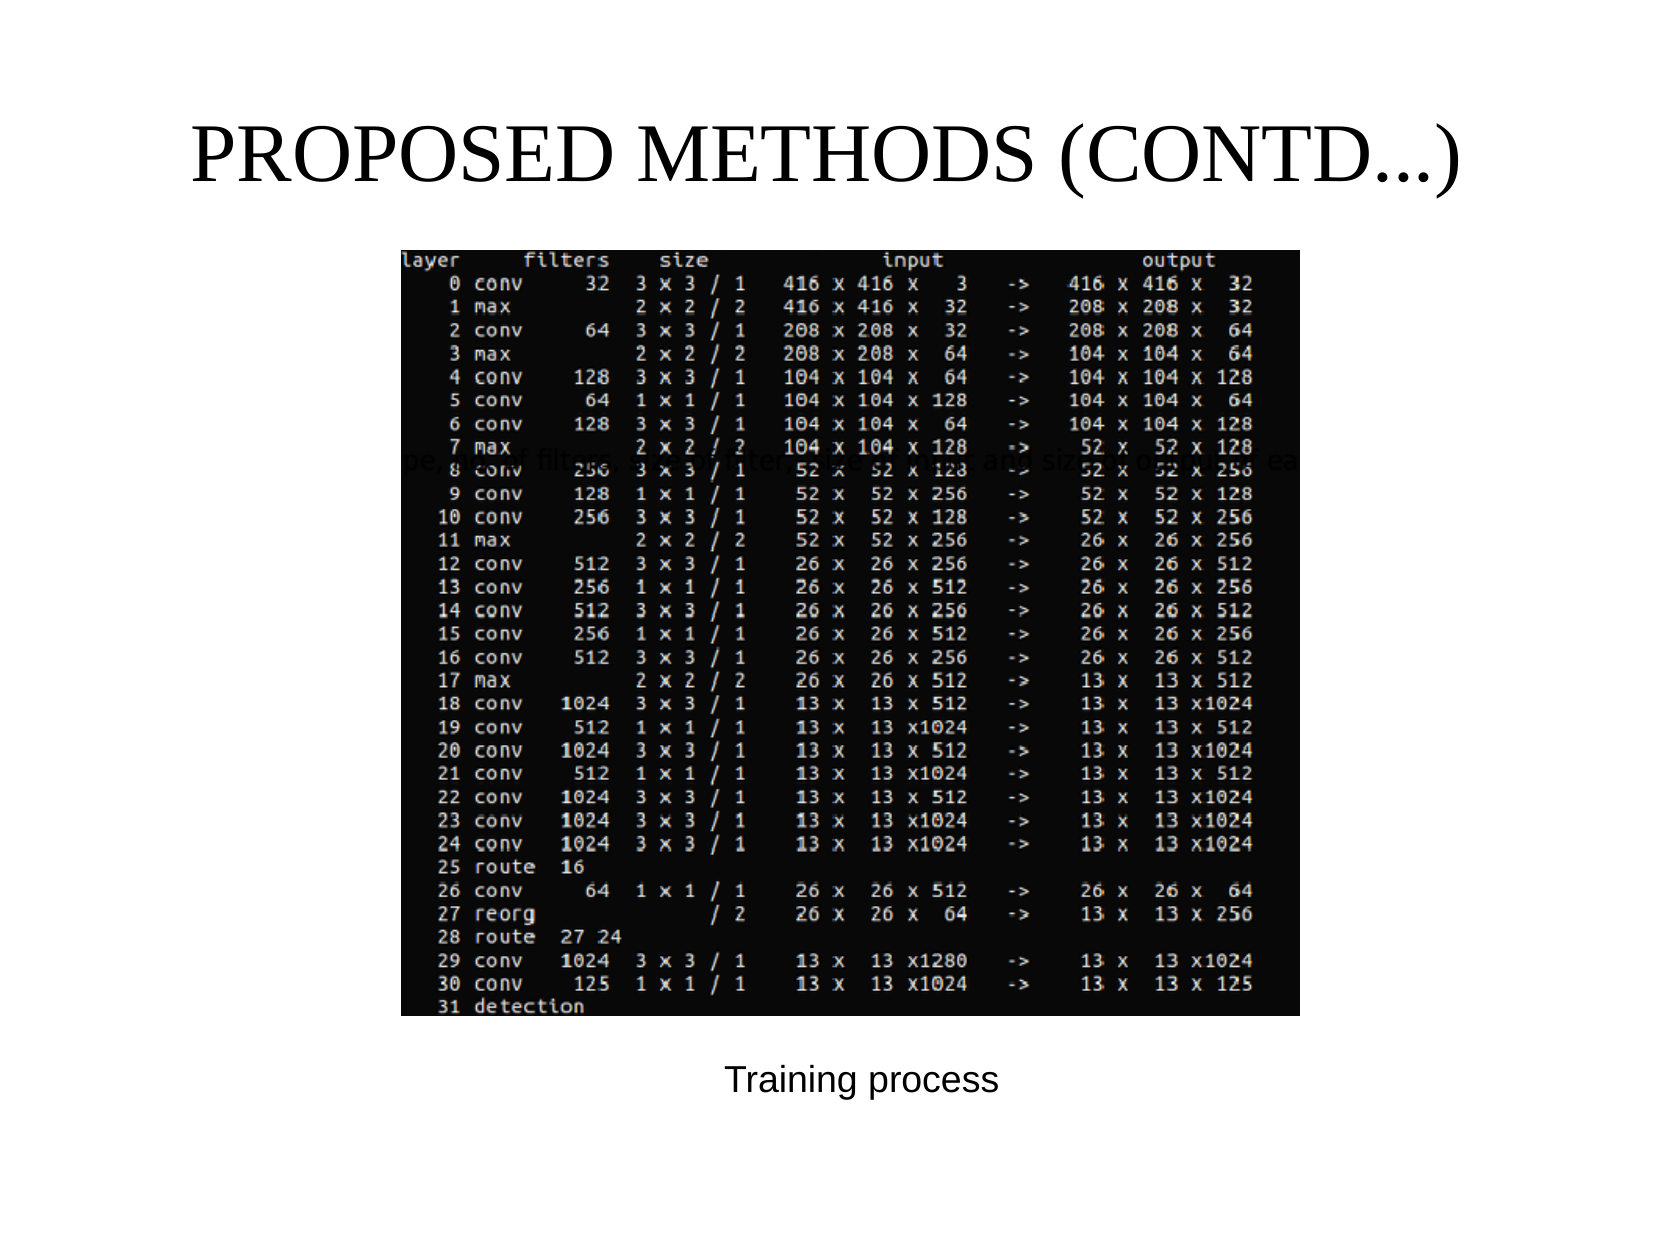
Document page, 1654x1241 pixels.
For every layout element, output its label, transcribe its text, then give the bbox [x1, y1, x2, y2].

text_box Training process [437, 1051, 1276, 1108]
picture [401, 250, 1300, 1016]
title PROPOSED METHODS (CONTD...) [82, 49, 1571, 257]
